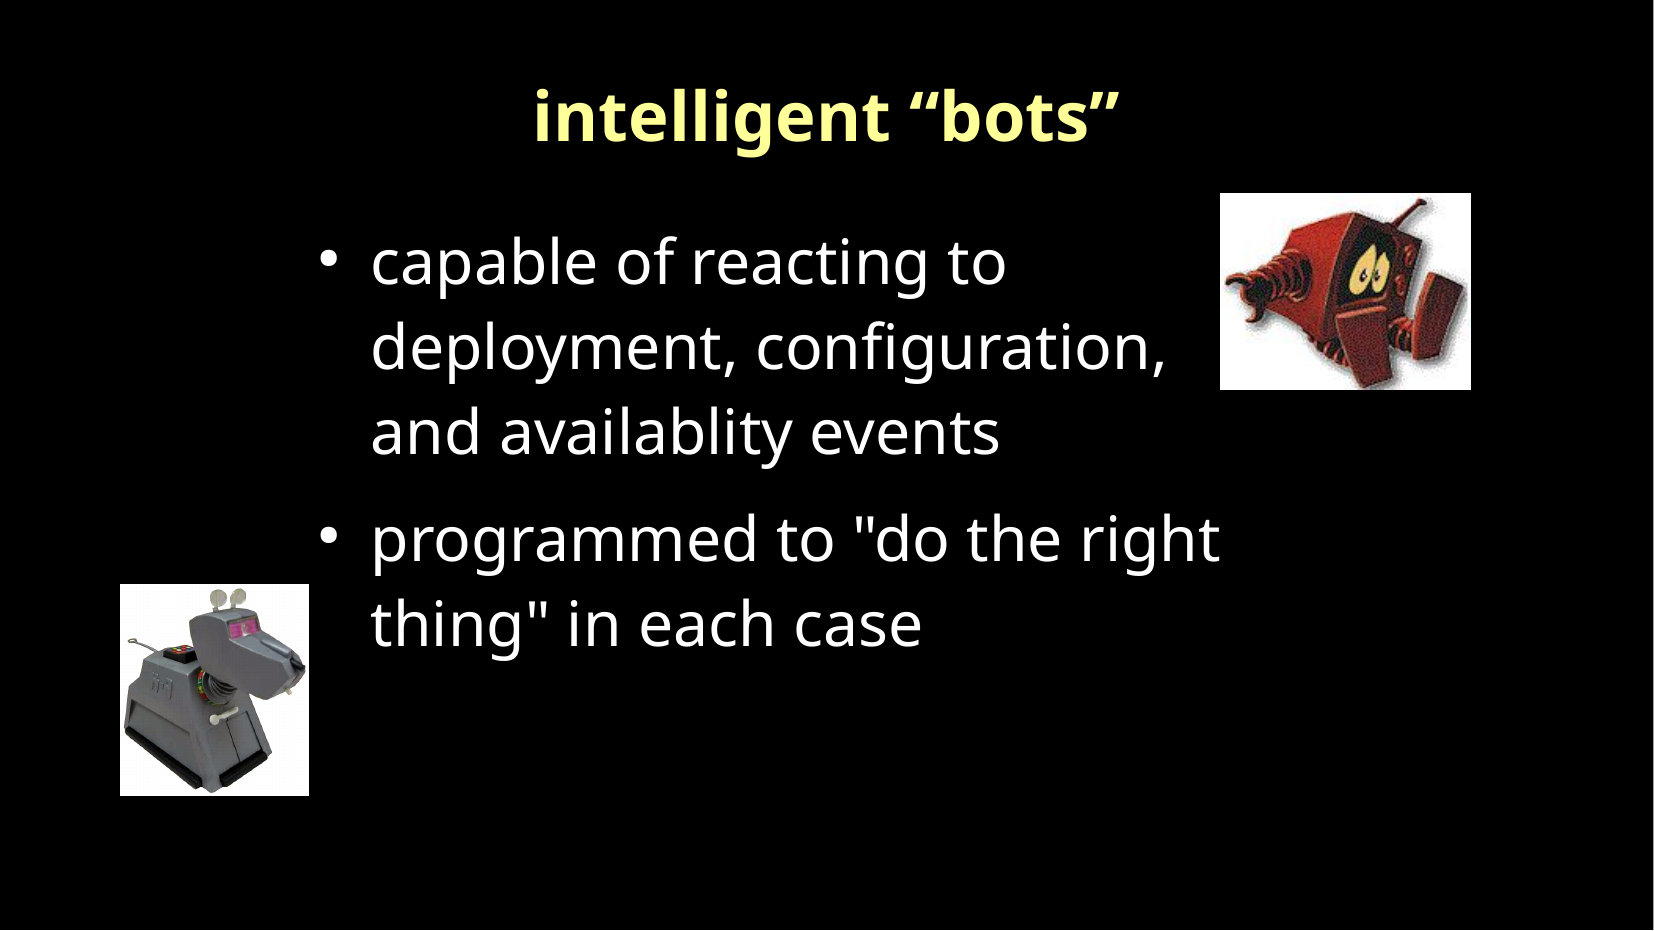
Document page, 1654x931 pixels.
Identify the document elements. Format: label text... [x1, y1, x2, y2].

picture [120, 584, 309, 796]
picture [1220, 193, 1471, 391]
title intelligent “bots” [82, 37, 1571, 193]
list capable of reacting to deployment, configuration, and availablity events programmed to "do the right thing" in each case [300, 217, 1351, 757]
